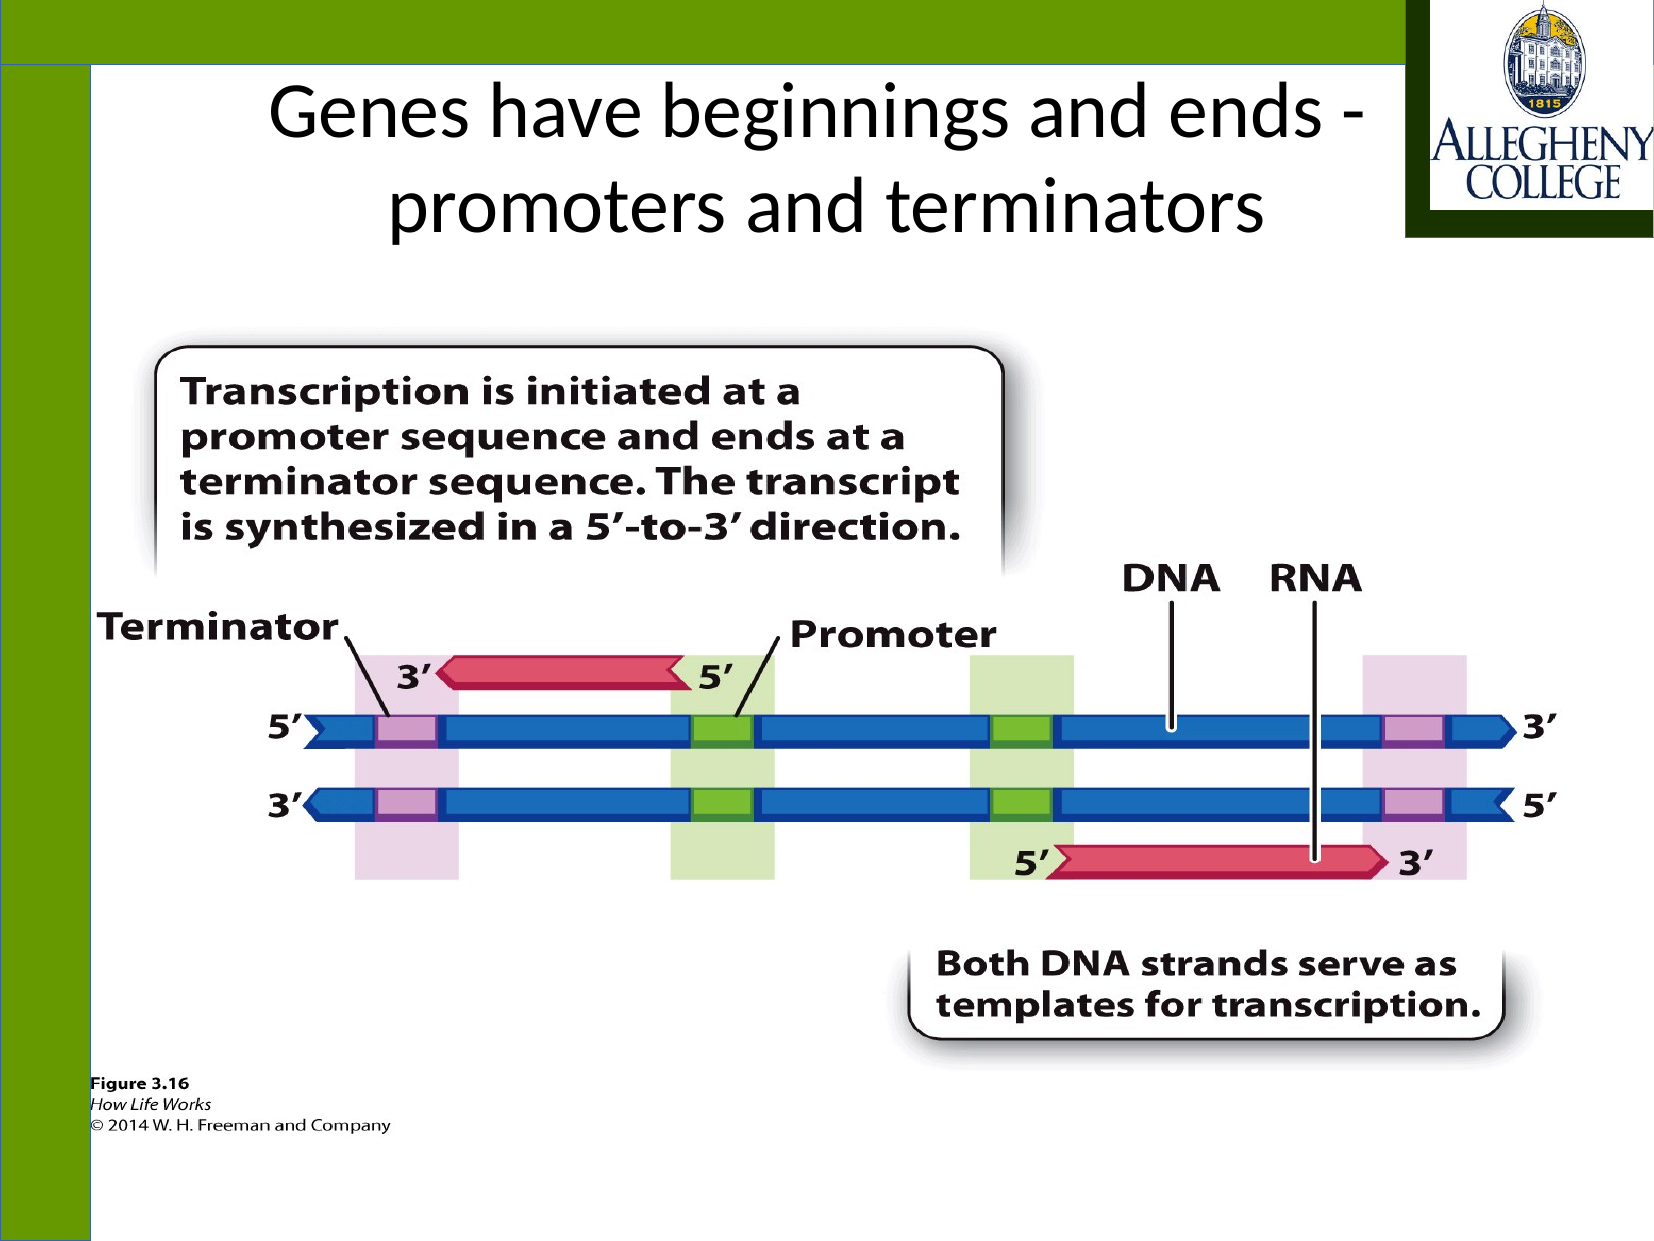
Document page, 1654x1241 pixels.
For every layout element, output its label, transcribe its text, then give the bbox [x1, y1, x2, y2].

picture [1430, 0, 1654, 210]
title Genes have beginnings and ends - promoters and terminators [91, 65, 1571, 257]
picture [91, 318, 1571, 1137]
text_box [0, 0, 1654, 1241]
